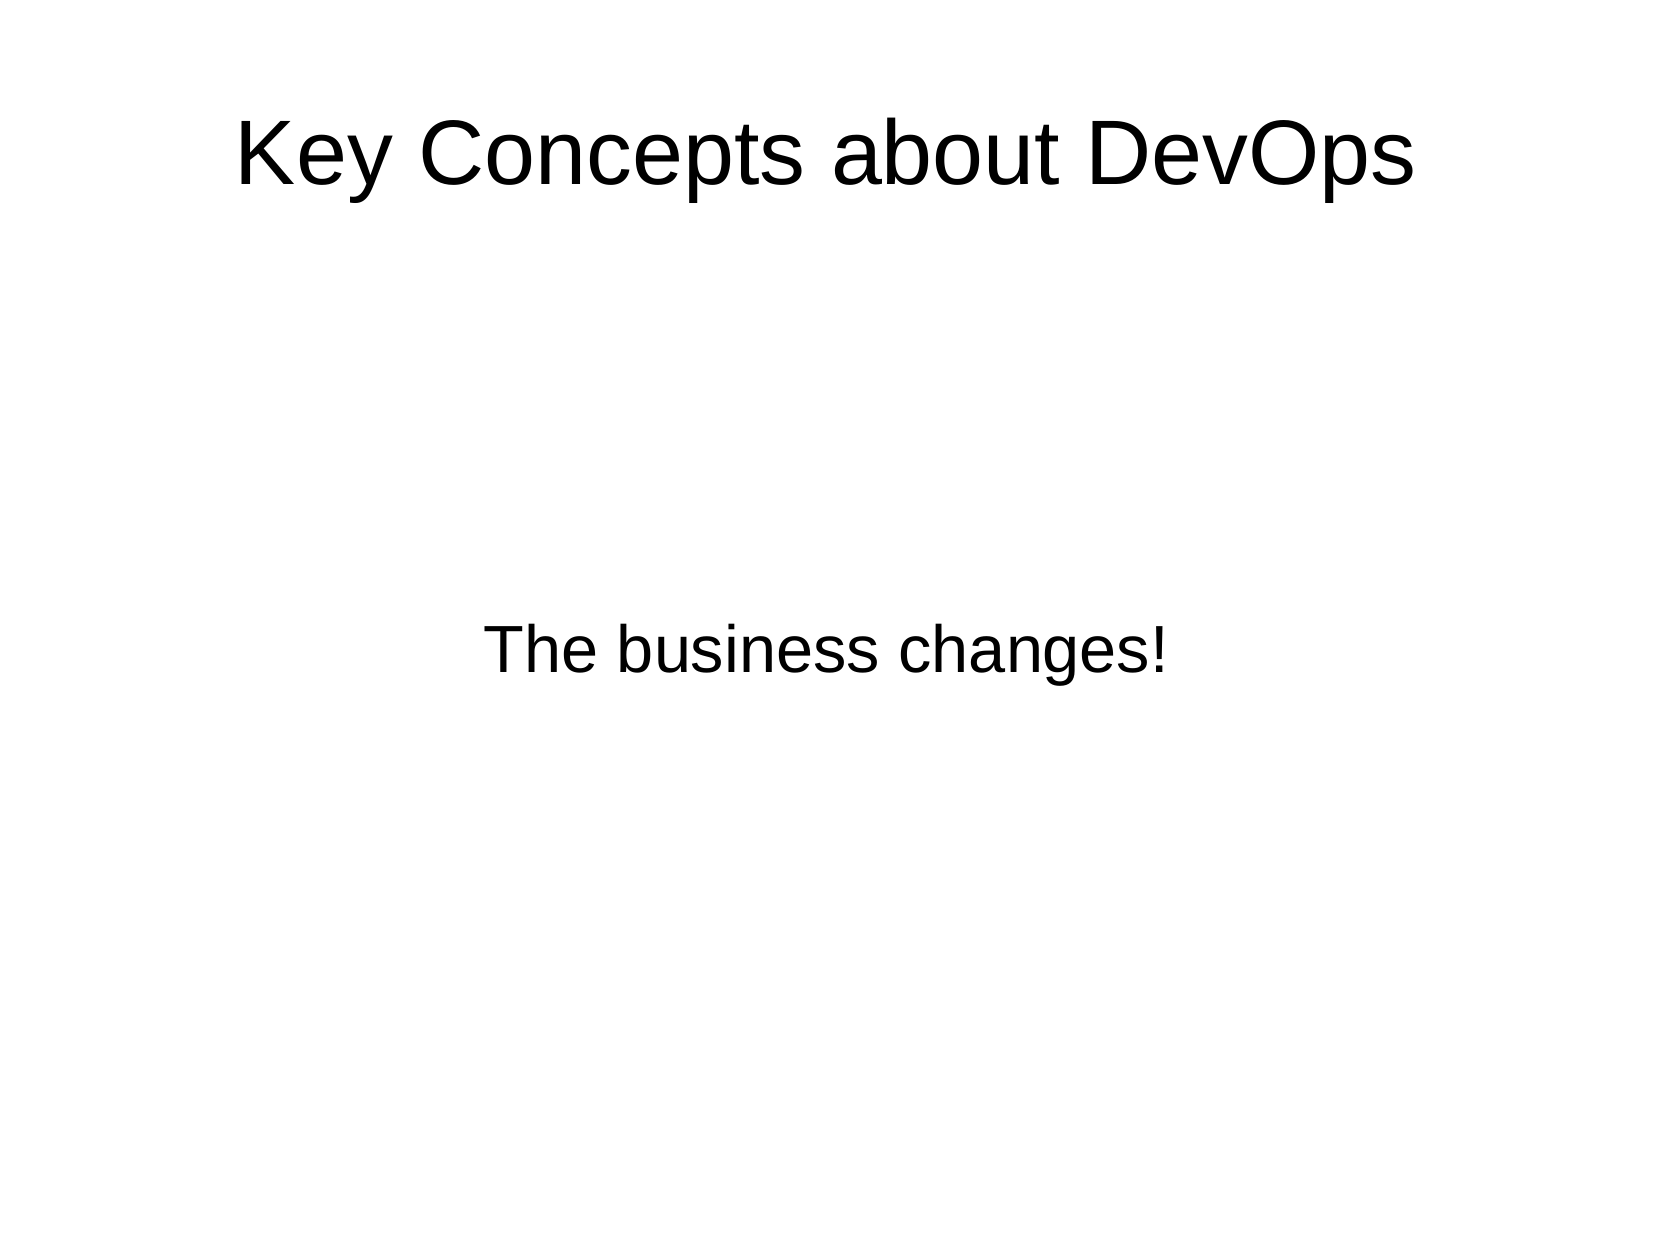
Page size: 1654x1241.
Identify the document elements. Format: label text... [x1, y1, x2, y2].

subtitle The business changes! [82, 290, 1571, 1010]
title Key Concepts about DevOps [82, 49, 1571, 257]
